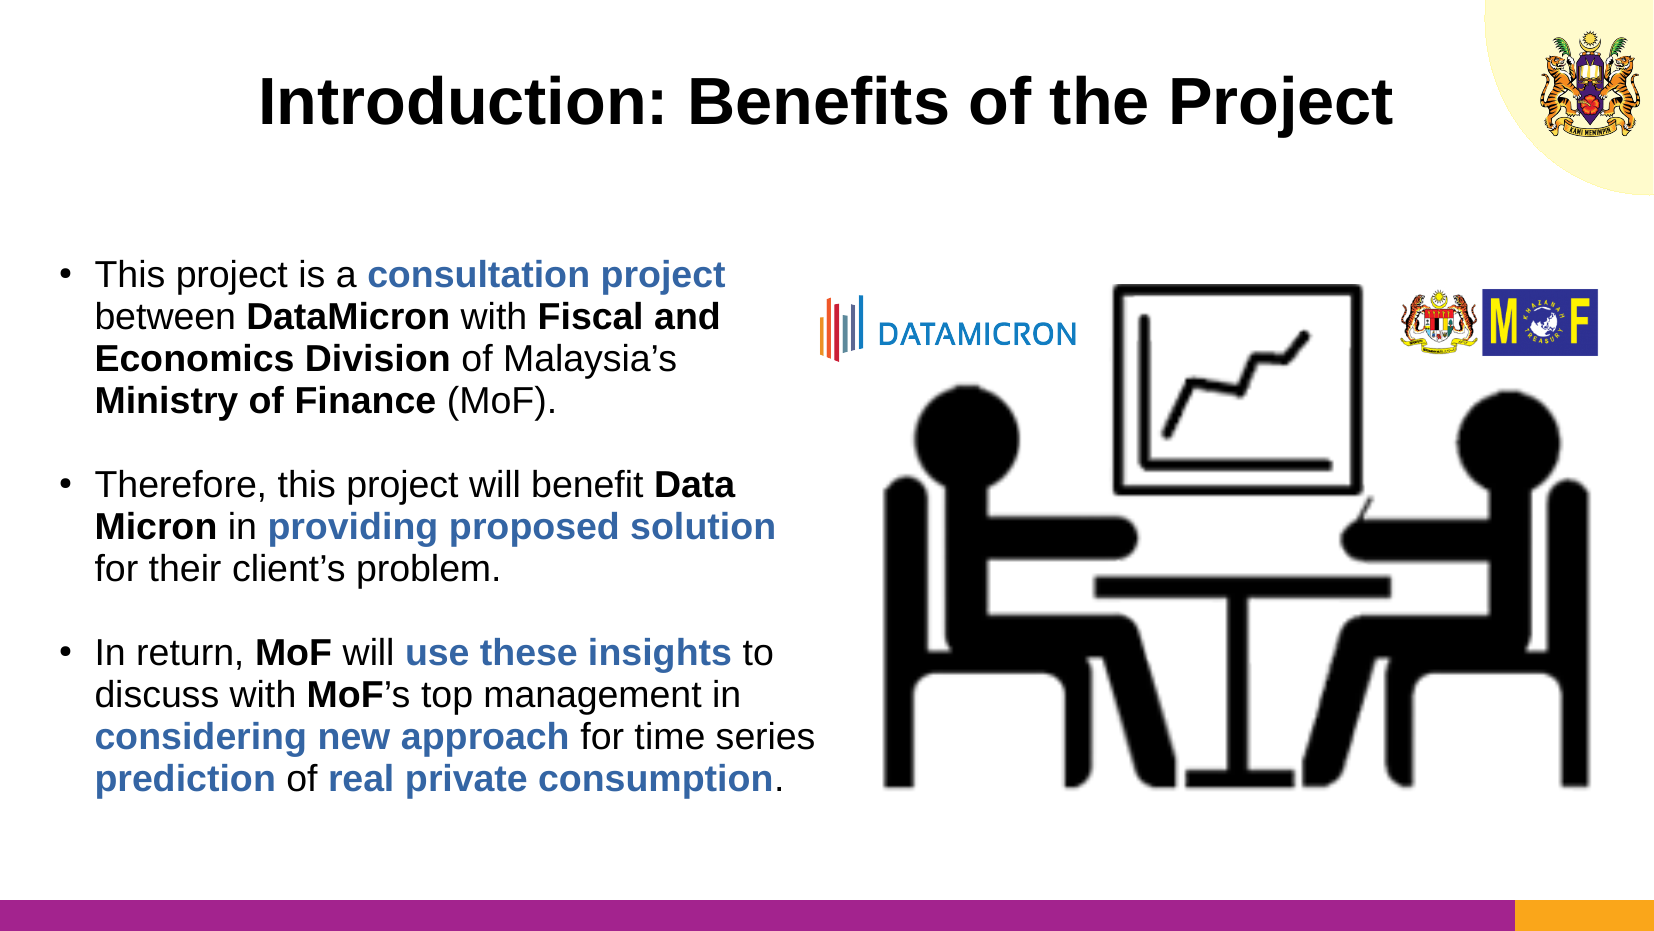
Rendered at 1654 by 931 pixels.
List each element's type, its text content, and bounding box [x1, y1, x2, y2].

subtitle This project is a consultation project between DataMicron with Fiscal and Economics Division of Malaysia’s Ministry of Finance (MoF). Therefore, this project will benefit Data Micron in providing proposed solution for their client’s problem. In return, MoF will use these insights to discuss with MoF’s top management in considering new approach for time series prediction of real private consumption. [59, 219, 817, 835]
picture [792, 278, 1654, 811]
picture [1540, 30, 1642, 137]
text_box Introduction: Benefits of the Project [82, 37, 1557, 166]
text_box [1484, 0, 1654, 196]
text_box [0, 900, 1654, 931]
